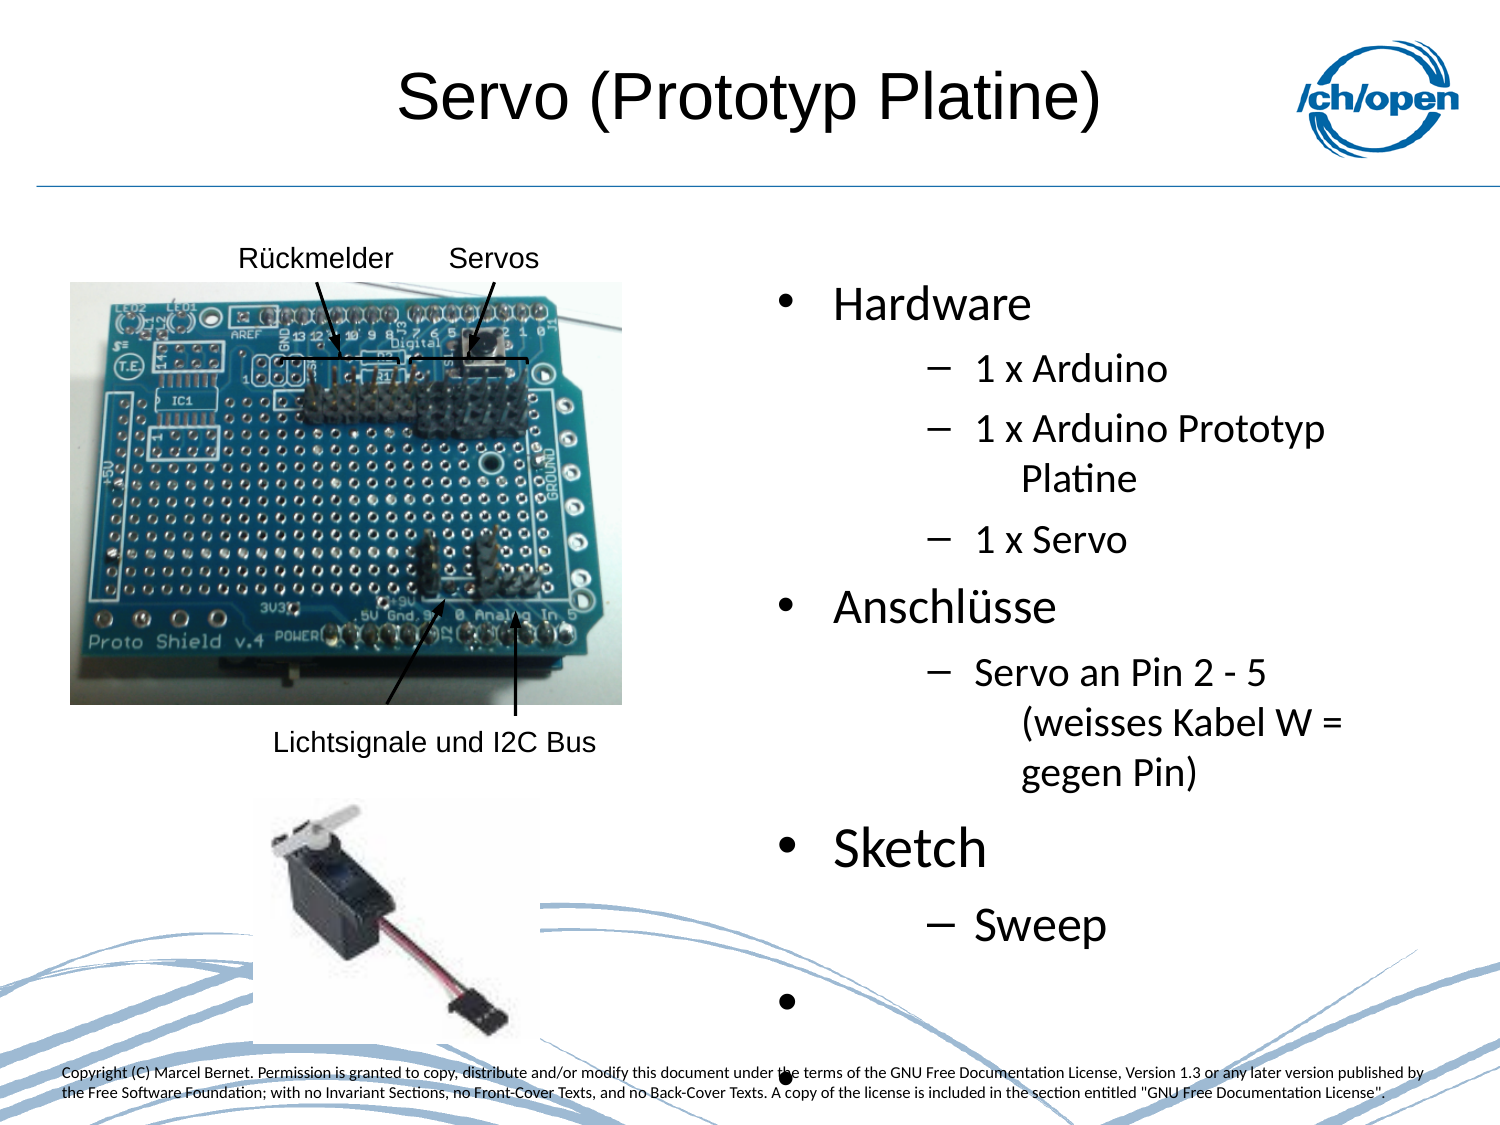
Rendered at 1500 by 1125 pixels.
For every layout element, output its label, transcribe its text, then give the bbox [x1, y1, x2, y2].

text_box Servos [433, 231, 556, 283]
title Servo (Prototyp Platine) [75, 45, 1426, 165]
picture [253, 798, 540, 1044]
picture [70, 282, 622, 705]
list Hardware 1 x Arduino 1 x Arduino Prototyp Platine 1 x Servo Anschlüsse Servo an Pin 2 - 5 (weisses Kabel W = gegen Pin) Sketch Sweep [762, 262, 1426, 1005]
text_box Lichtsignale und I2C Bus [257, 715, 614, 767]
text_box Rückmelder [223, 231, 411, 283]
